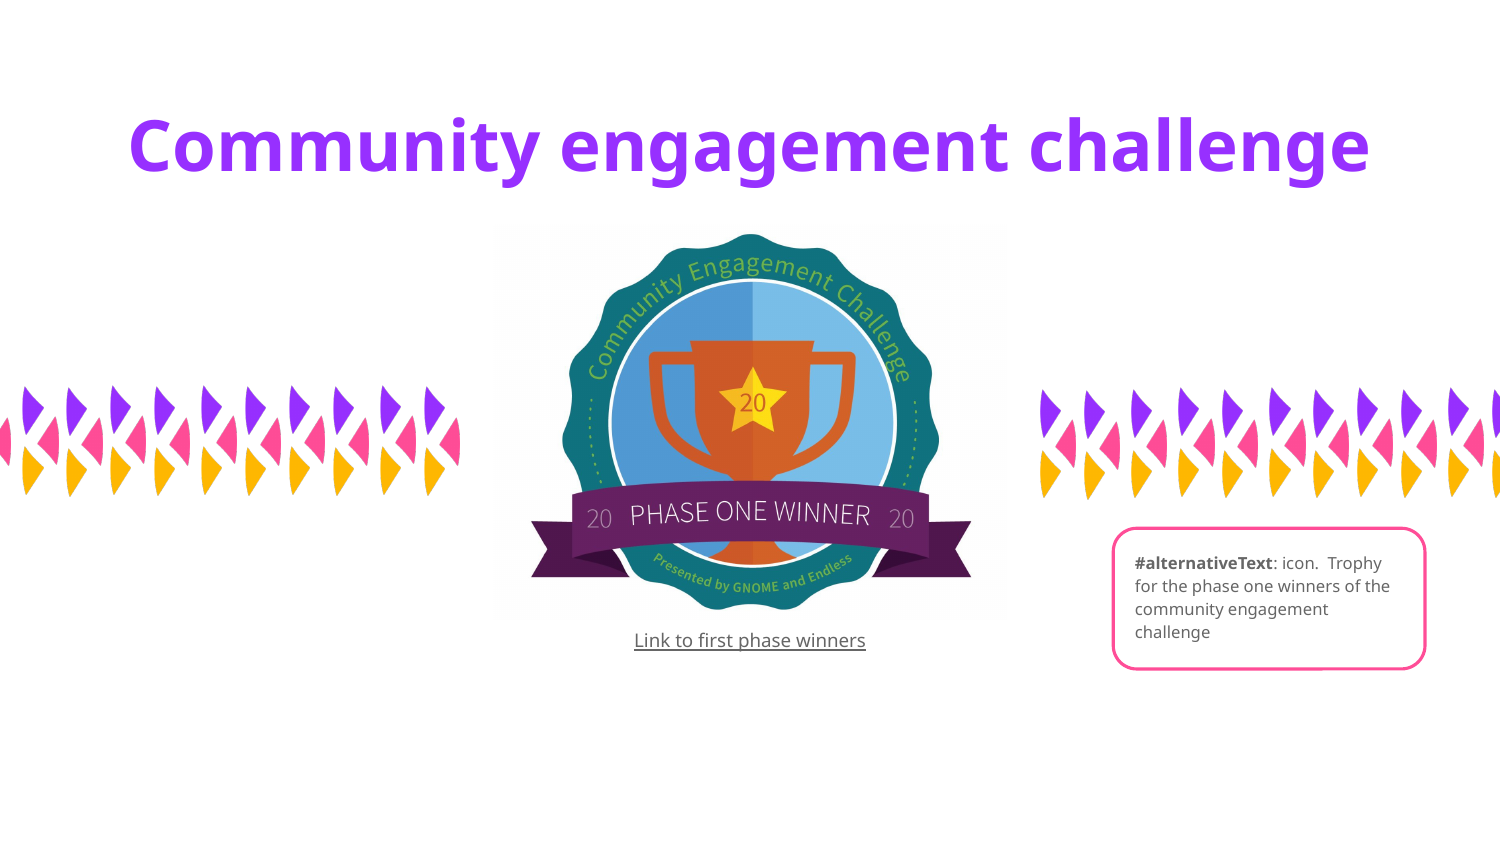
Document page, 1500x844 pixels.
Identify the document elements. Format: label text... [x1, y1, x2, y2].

picture [1269, 388, 1306, 497]
picture [66, 387, 103, 497]
picture [154, 386, 190, 496]
text_box Link to first phase winners [448, 614, 1051, 669]
picture [333, 386, 369, 496]
picture [380, 385, 416, 495]
picture [1492, 450, 1500, 498]
picture [1178, 388, 1215, 497]
picture [1222, 389, 1258, 498]
picture [1357, 388, 1393, 497]
text_box #alternativeText: icon. Trophy for the phase one winners of the community engagement challenge [1113, 528, 1426, 669]
picture [1492, 389, 1500, 438]
title Community engagement challenge [51, 85, 1449, 180]
picture [0, 418, 11, 466]
picture [201, 385, 237, 495]
picture [22, 386, 59, 495]
picture [1084, 390, 1120, 500]
picture [1401, 389, 1437, 498]
picture [289, 385, 325, 495]
picture [1131, 389, 1167, 498]
picture [1313, 389, 1349, 498]
picture [493, 224, 1007, 614]
picture [1040, 389, 1076, 498]
picture [1448, 388, 1484, 497]
picture [424, 386, 460, 496]
picture [110, 385, 146, 495]
picture [245, 386, 281, 496]
